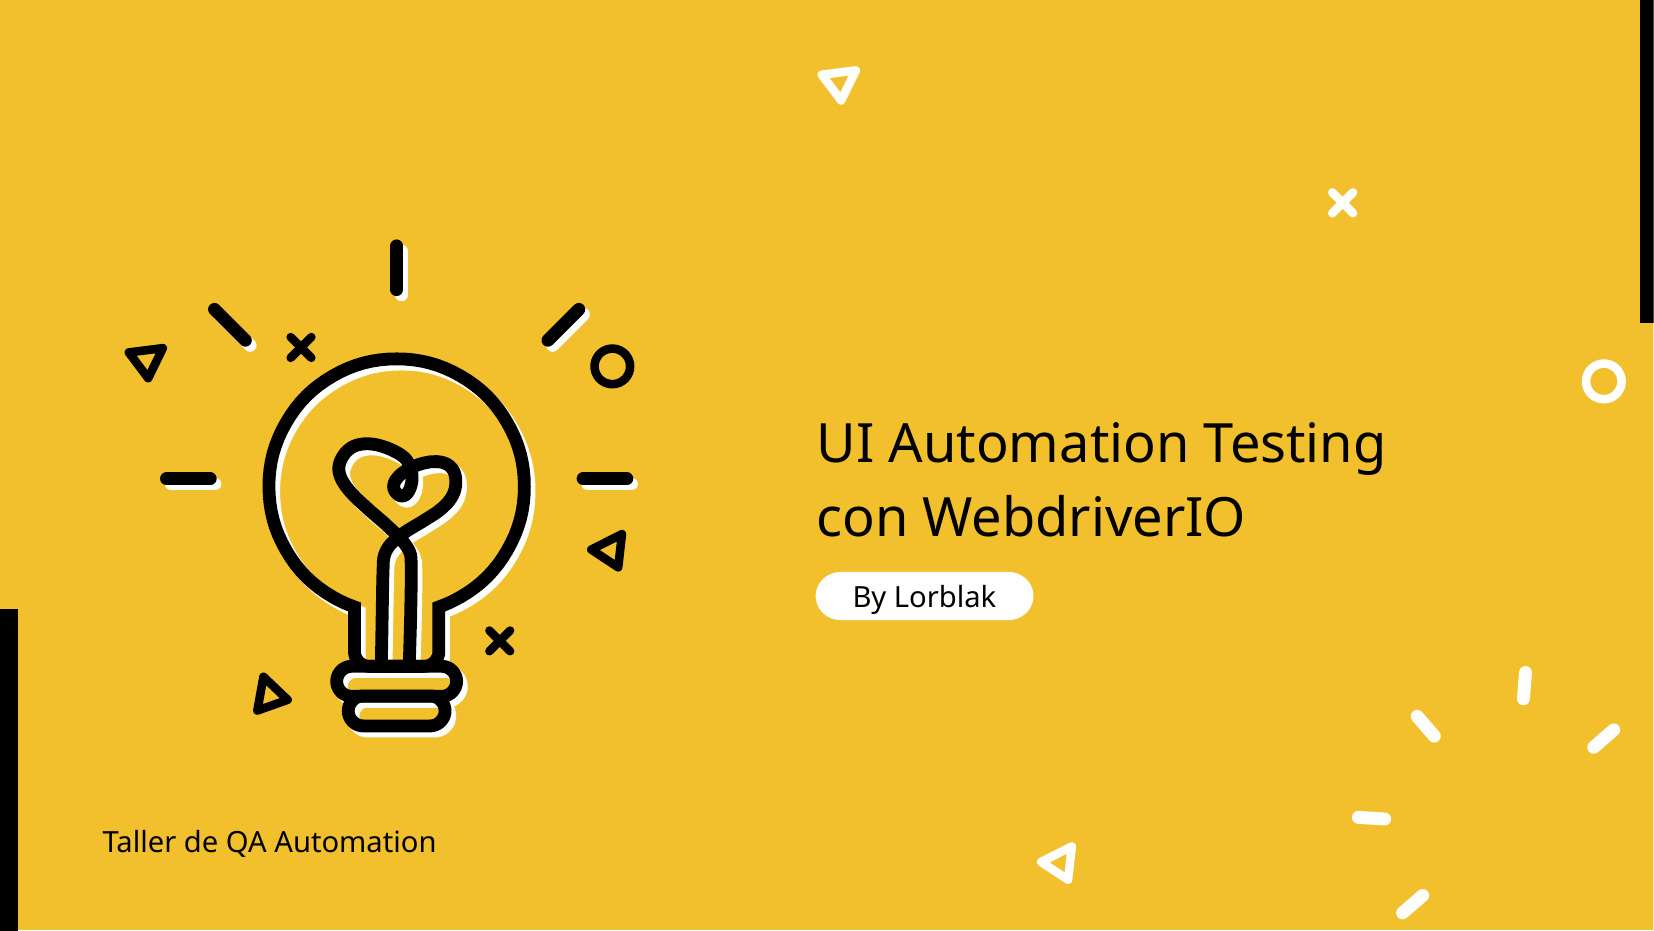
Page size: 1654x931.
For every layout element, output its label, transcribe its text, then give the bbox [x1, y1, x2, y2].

text_box By Lorblak [815, 571, 1034, 621]
title UI Automation Testing con WebdriverIO [816, 404, 1454, 553]
text_box Taller de QA Automation [102, 800, 763, 881]
